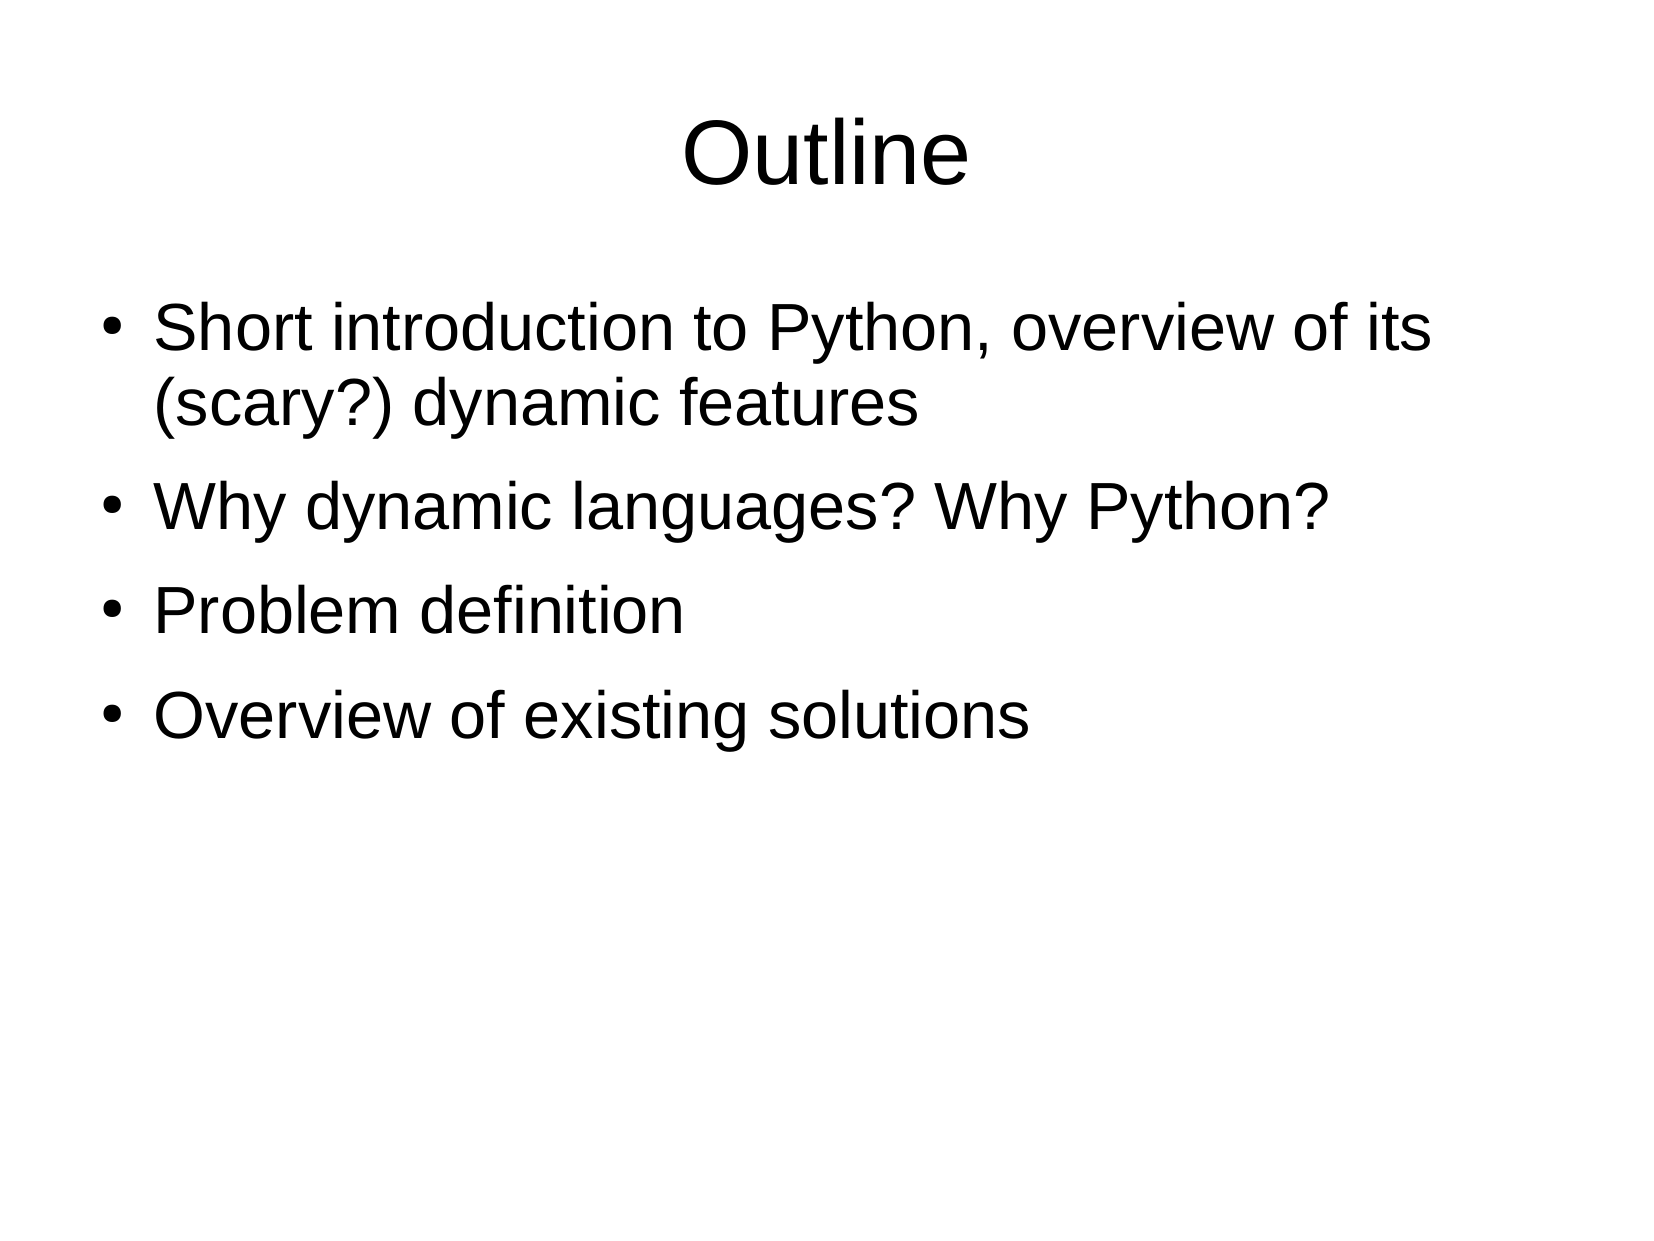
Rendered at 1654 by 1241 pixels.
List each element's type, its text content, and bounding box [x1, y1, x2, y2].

title Outline [82, 49, 1571, 257]
list Short introduction to Python, overview of its (scary?) dynamic features Why dynamic languages? Why Python? Problem definition Overview of existing solutions [82, 290, 1571, 1010]
